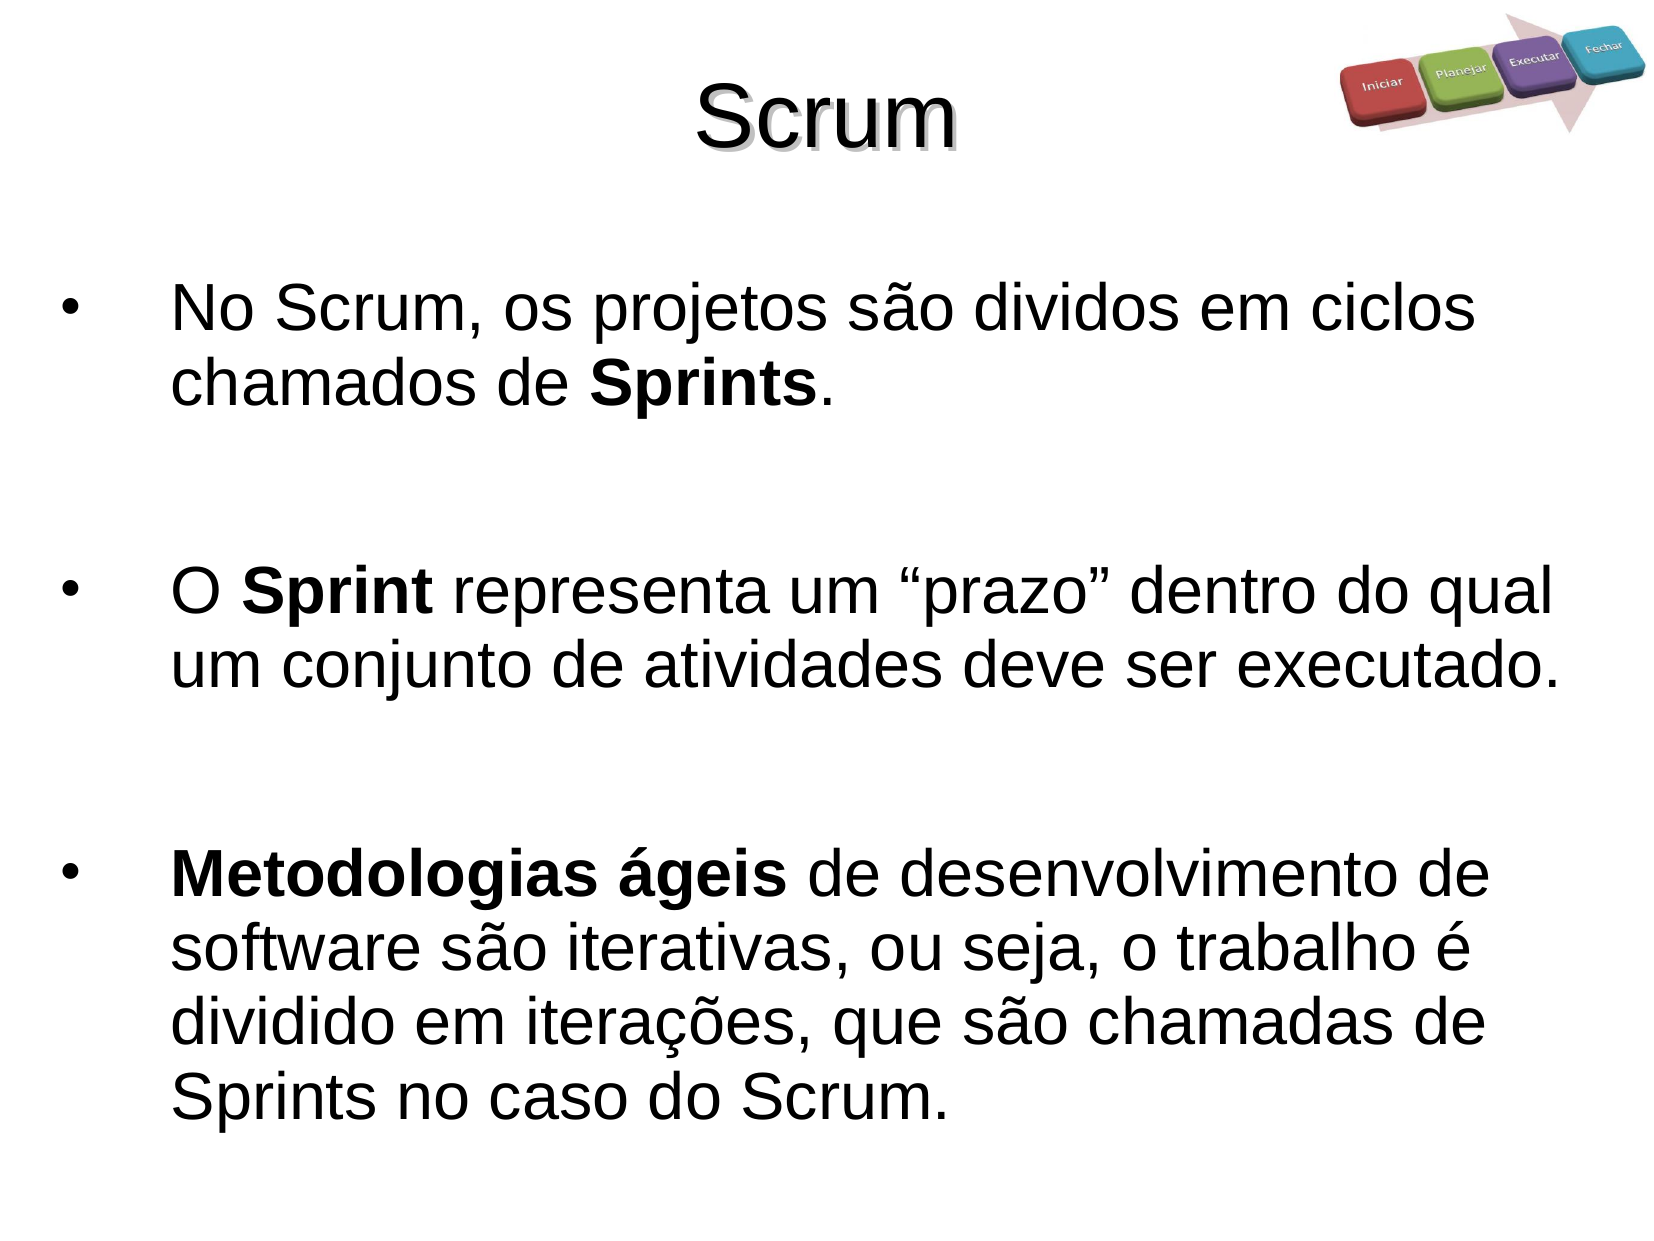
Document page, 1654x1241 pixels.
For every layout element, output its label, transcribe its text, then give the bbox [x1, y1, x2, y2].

text_box No Scrum, os projetos são dividos em ciclos chamados de Sprints. O Sprint representa um “prazo” dentro do qual um conjunto de atividades deve ser executado. Metodologias ágeis de desenvolvimento de software são iterativas, ou seja, o trabalho é dividido em iterações, que são chamadas de Sprints no caso do Scrum. [59, 242, 1607, 1164]
title Scrum [82, 17, 1571, 210]
chart [1334, 13, 1647, 136]
